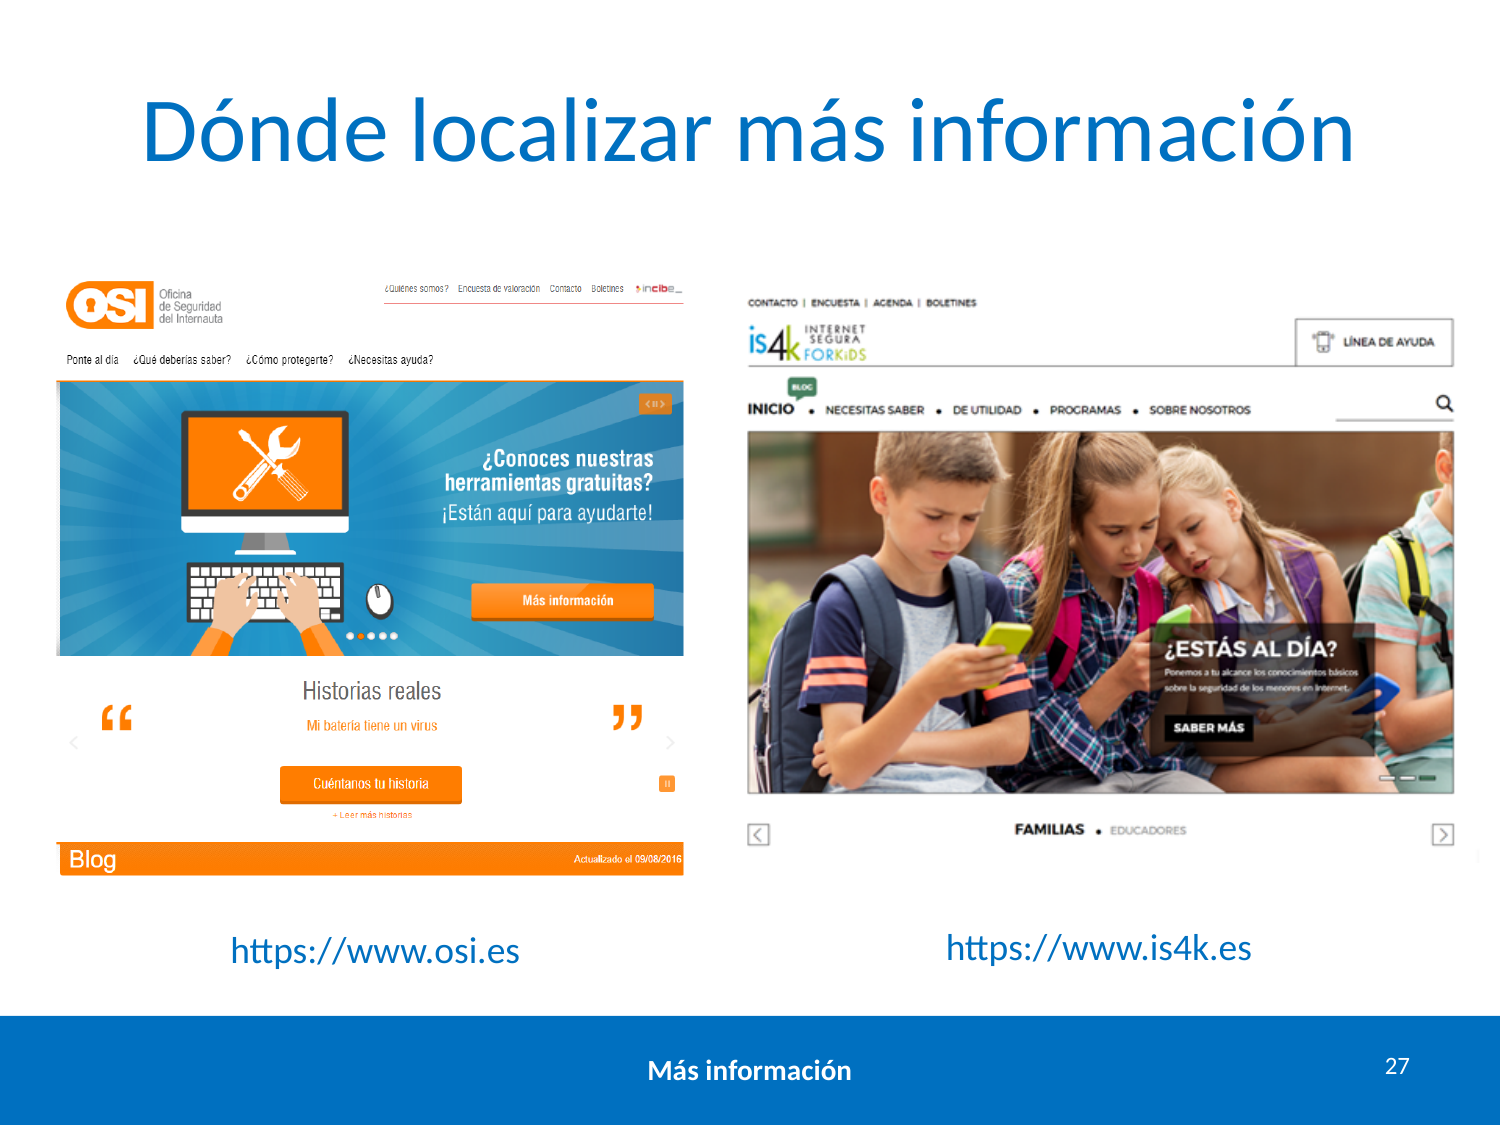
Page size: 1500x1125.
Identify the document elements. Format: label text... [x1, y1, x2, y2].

slide_number 14 [1074, 1042, 1425, 1103]
title Dónde localizar más información [75, 30, 1425, 219]
text_box https://www.osi.es [194, 918, 557, 979]
footer Más información [478, 1043, 1022, 1104]
picture [721, 289, 1481, 863]
text_box https://www.is4k.es [892, 916, 1306, 976]
picture [56, 275, 695, 889]
